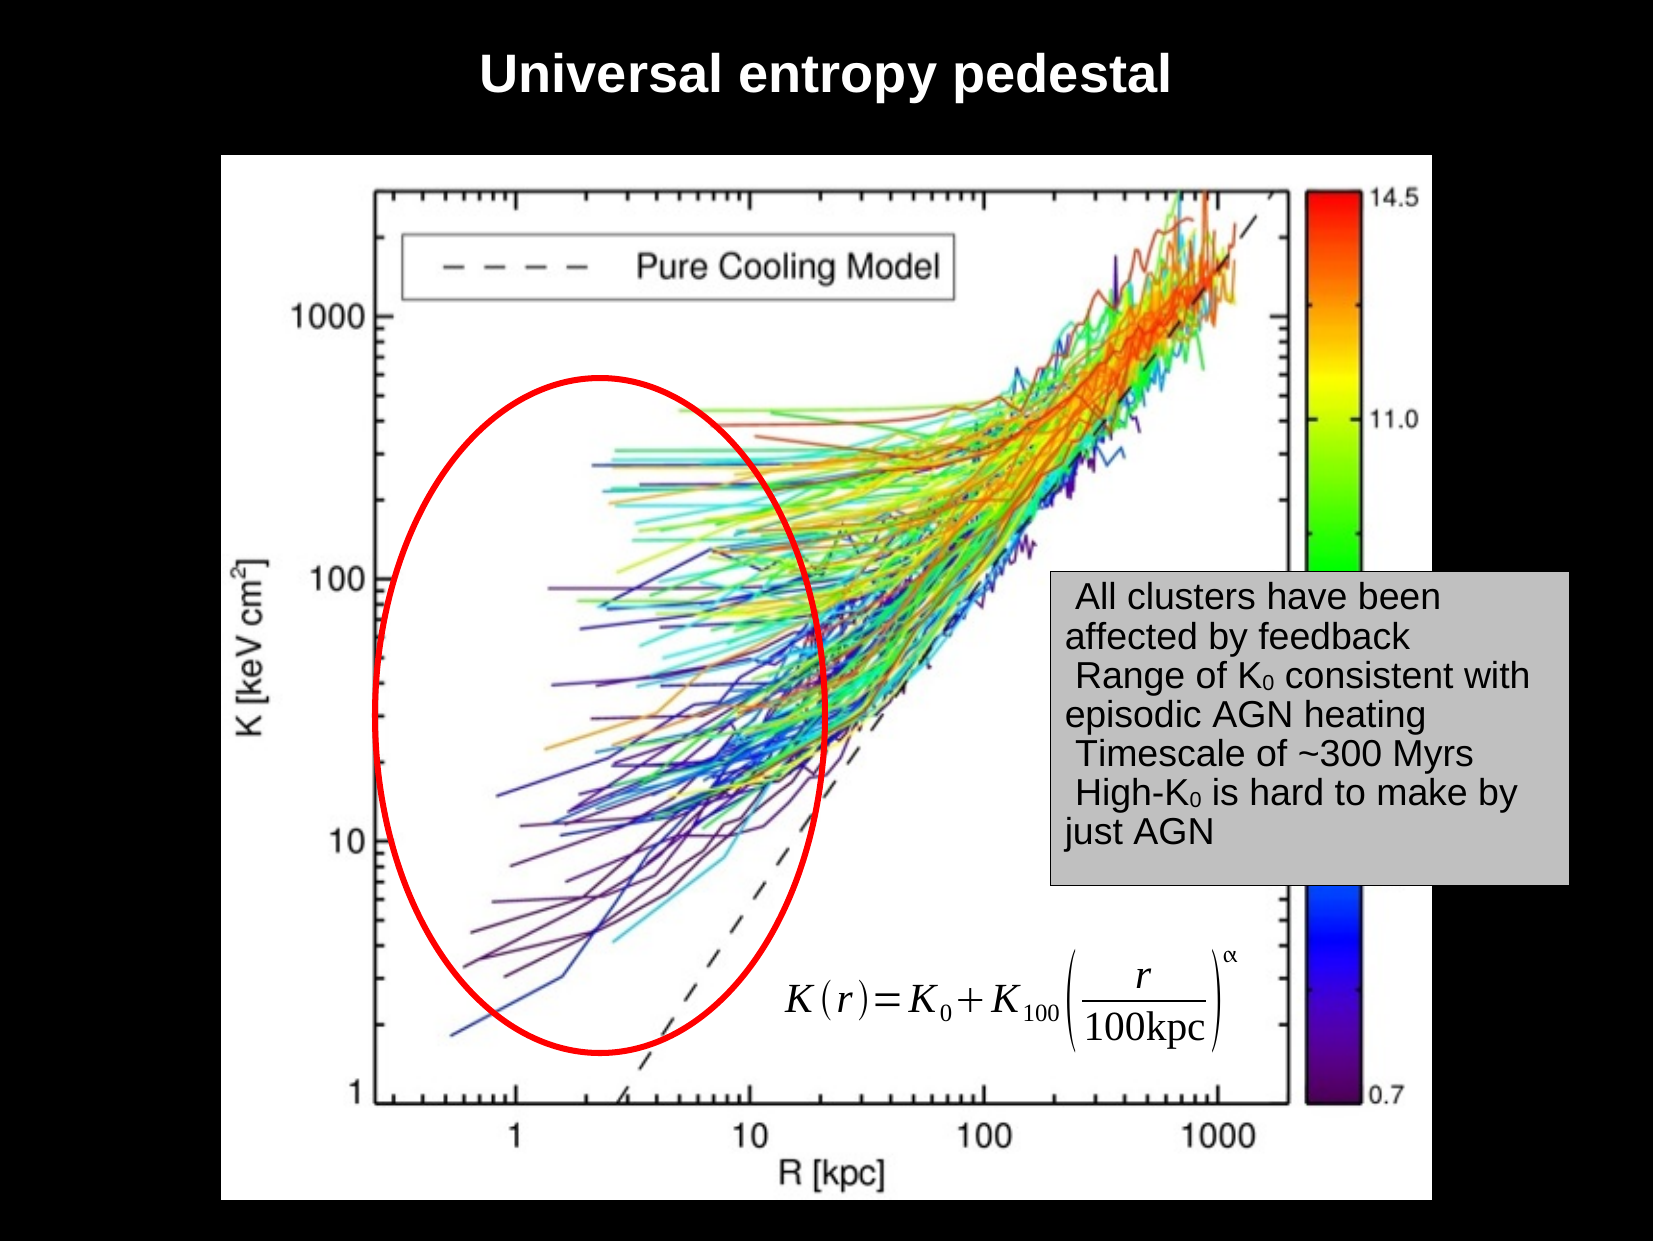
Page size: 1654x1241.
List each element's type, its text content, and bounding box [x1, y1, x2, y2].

picture [221, 155, 1432, 1201]
text_box All clusters have been affected by feedback Range of K0 consistent with episodic AGN heating Timescale of ~300 Myrs High-K0 is hard to make by just AGN [1050, 571, 1570, 886]
text_box Universal entropy pedestal [38, 40, 1614, 116]
chart [775, 940, 1244, 1055]
